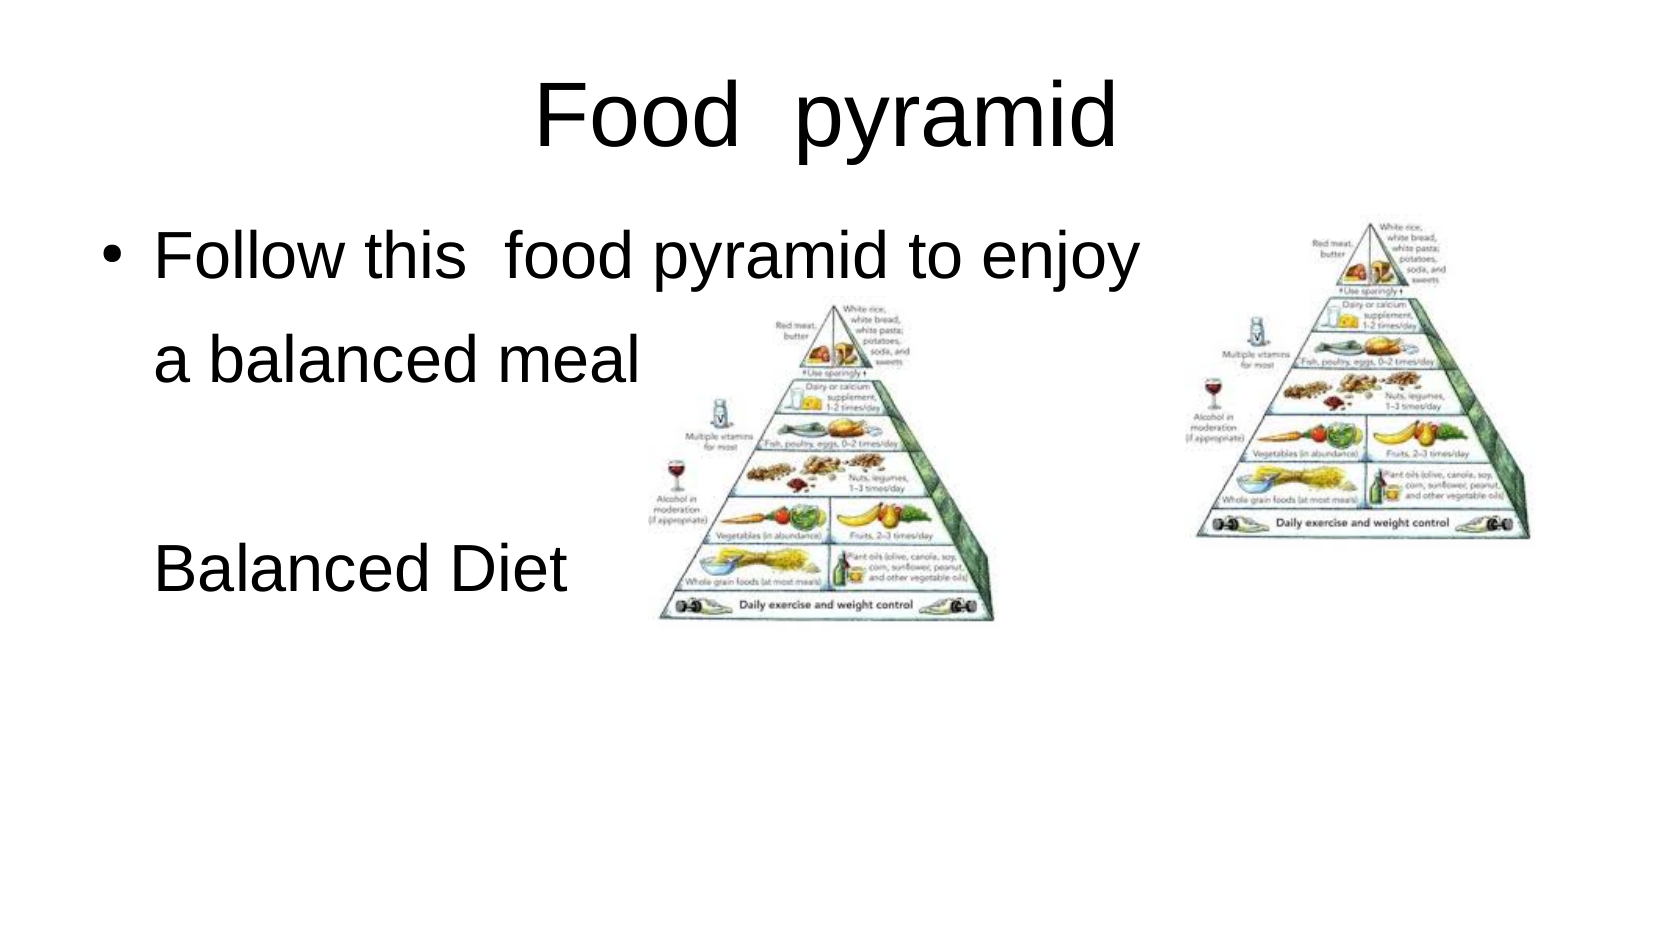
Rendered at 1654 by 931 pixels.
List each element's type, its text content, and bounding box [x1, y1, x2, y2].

picture [648, 296, 1010, 637]
picture [1185, 214, 1546, 556]
title Food pyramid [82, 37, 1571, 193]
list Follow this food pyramid to enjoy a balanced meal Balanced Diet [82, 217, 1571, 758]
